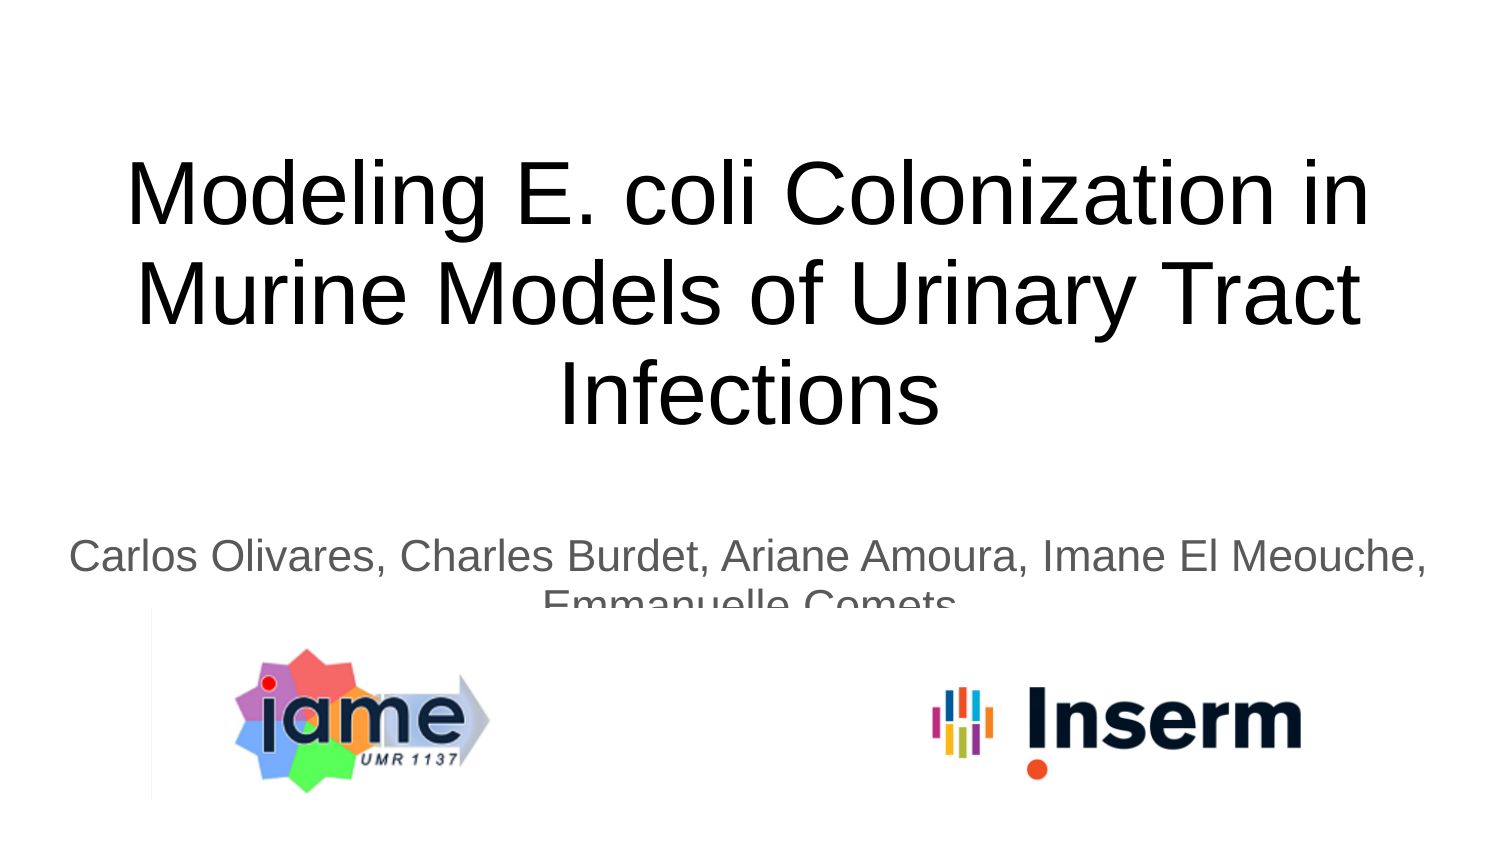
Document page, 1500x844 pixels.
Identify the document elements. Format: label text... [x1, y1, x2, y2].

subtitle Carlos Olivares, Charles Burdet, Ariane Amoura, Imane El Meouche, Emmanuelle Comets [51, 515, 1449, 646]
title Modeling E. coli Colonization in Murine Models of Urinary Tract Infections [51, 122, 1449, 459]
picture [151, 608, 1324, 800]
